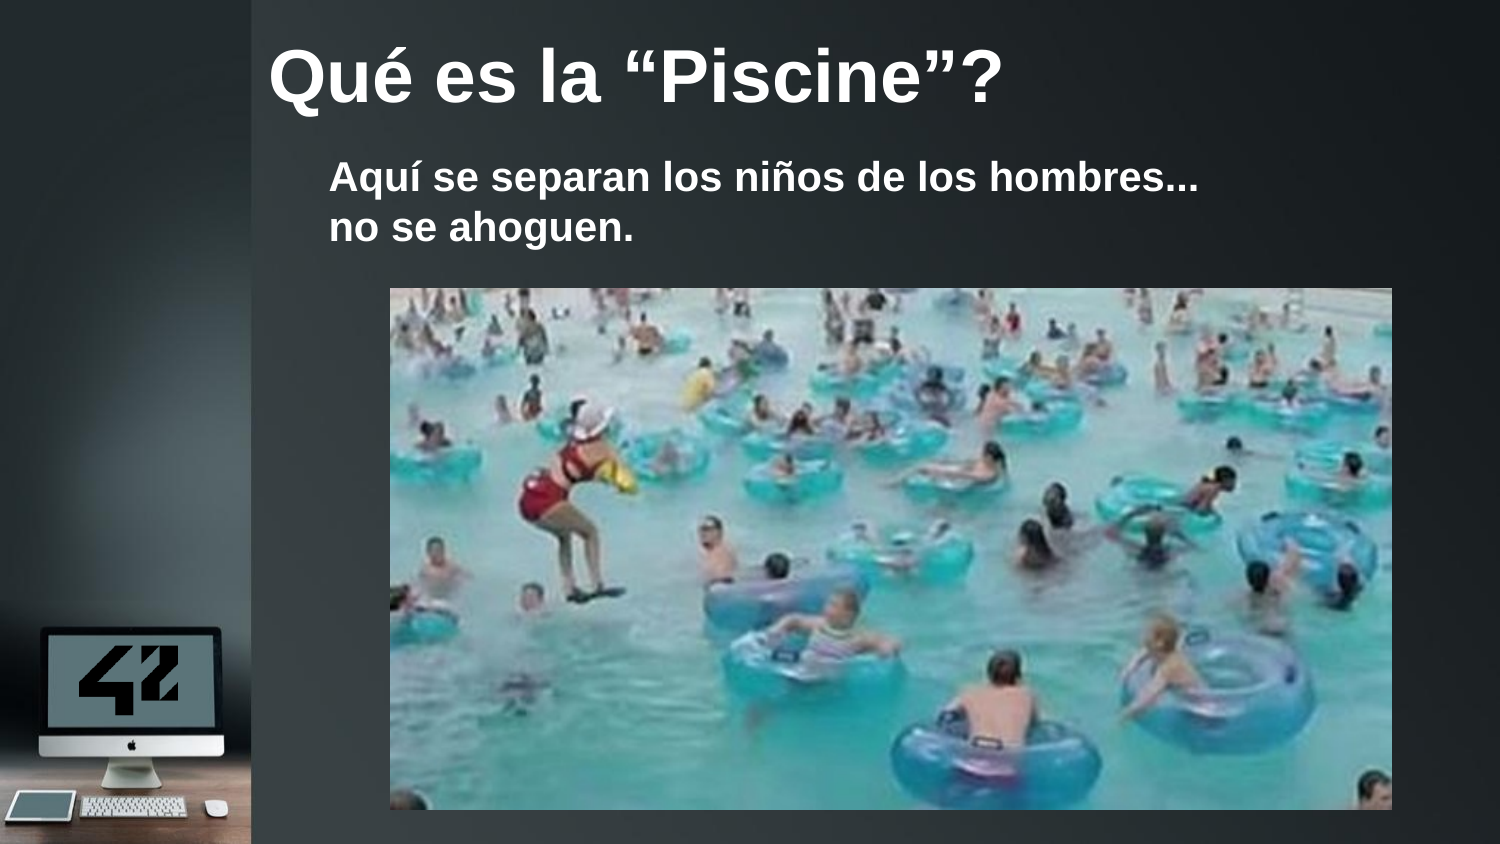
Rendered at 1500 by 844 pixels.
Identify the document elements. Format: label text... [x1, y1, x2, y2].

list Aquí se separan los niños de los hombres... no se ahoguen. [313, 161, 1459, 238]
picture [0, 0, 1500, 844]
title Qué es la “Piscine”? [253, 0, 1500, 146]
